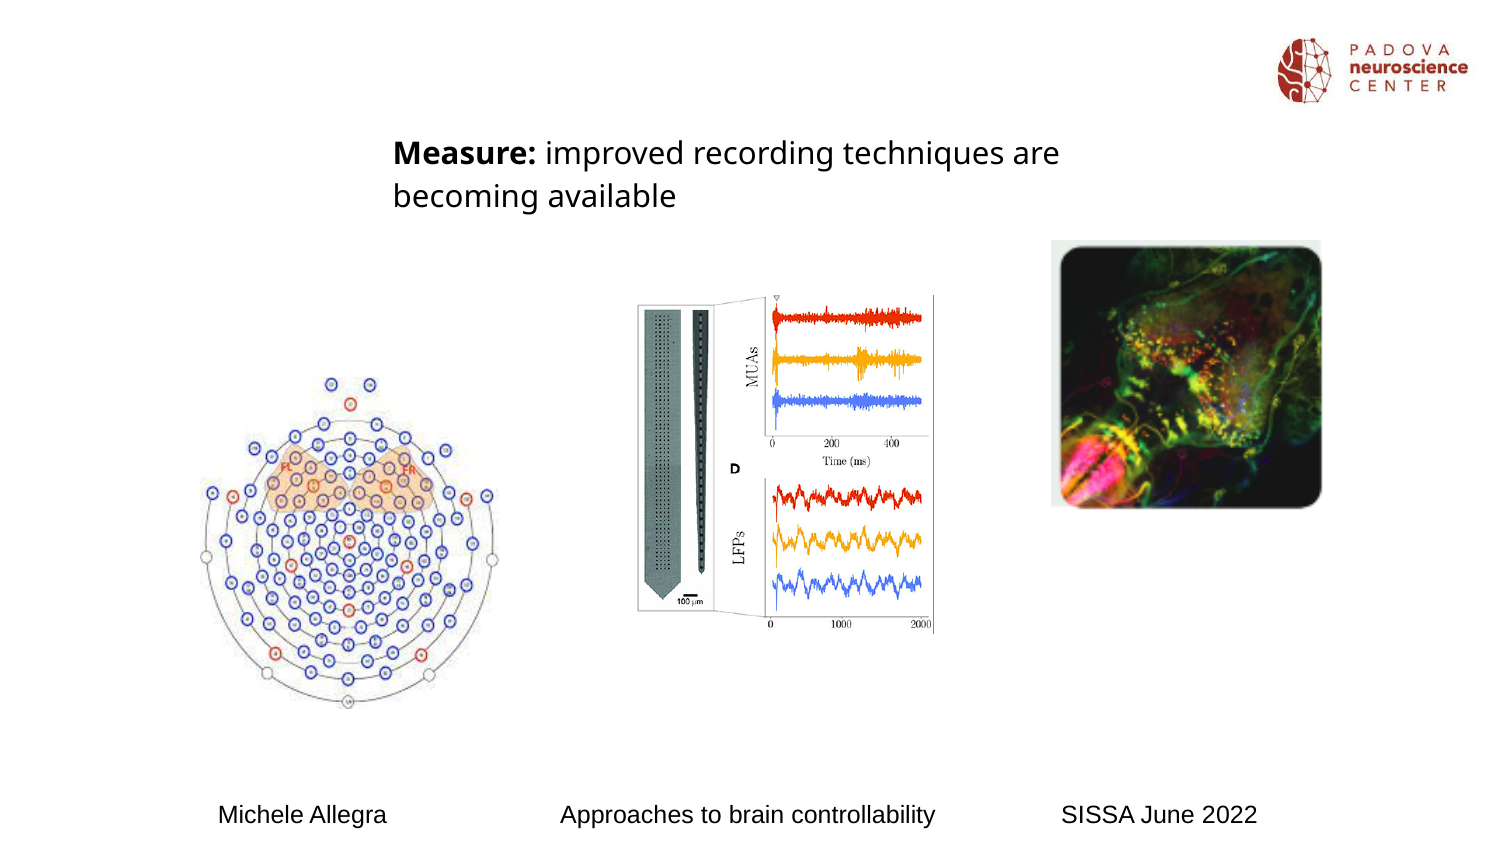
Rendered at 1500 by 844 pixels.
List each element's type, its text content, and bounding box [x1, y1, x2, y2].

text_box Michele Allegra Approaches to brain controllability SISSA June 2022 [64, 788, 1415, 840]
picture [1268, 10, 1476, 123]
text_box Measure: improved recording techniques are becoming available [342, 124, 1158, 219]
picture [200, 377, 499, 709]
picture [637, 295, 934, 634]
picture [1051, 240, 1335, 520]
